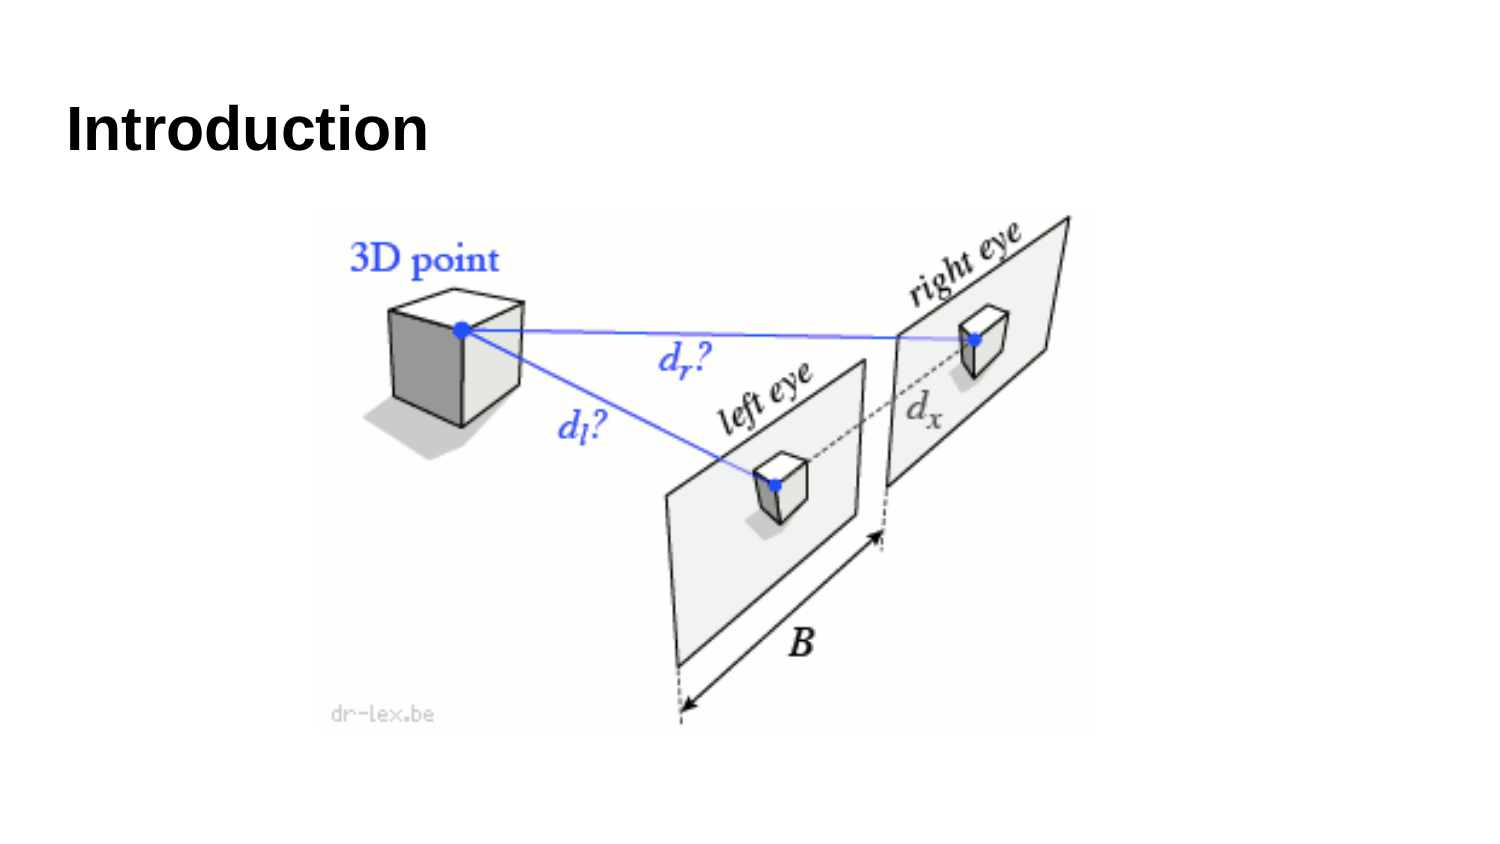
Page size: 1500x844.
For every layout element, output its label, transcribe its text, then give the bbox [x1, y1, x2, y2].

picture [318, 209, 1092, 732]
title Introduction [51, 72, 1449, 167]
